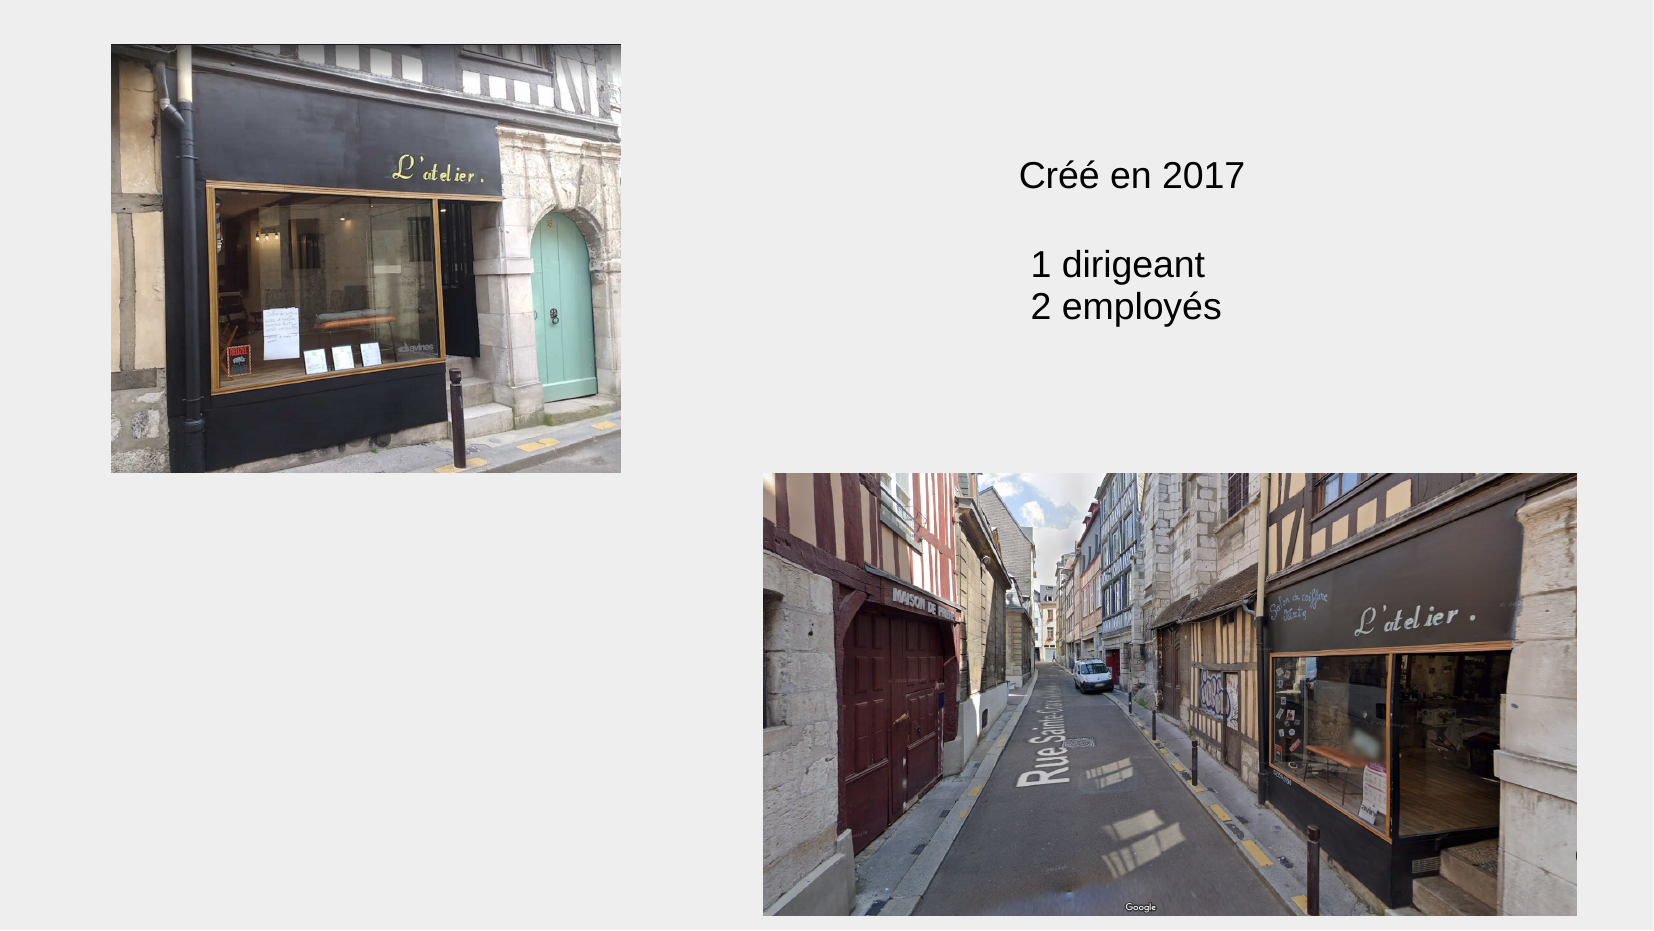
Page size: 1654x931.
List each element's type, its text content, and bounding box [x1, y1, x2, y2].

text_box Créé en 2017 [1003, 147, 1261, 331]
picture [111, 44, 621, 473]
text_box 1 dirigeant 2 employés [1015, 236, 1268, 378]
picture [763, 473, 1577, 916]
